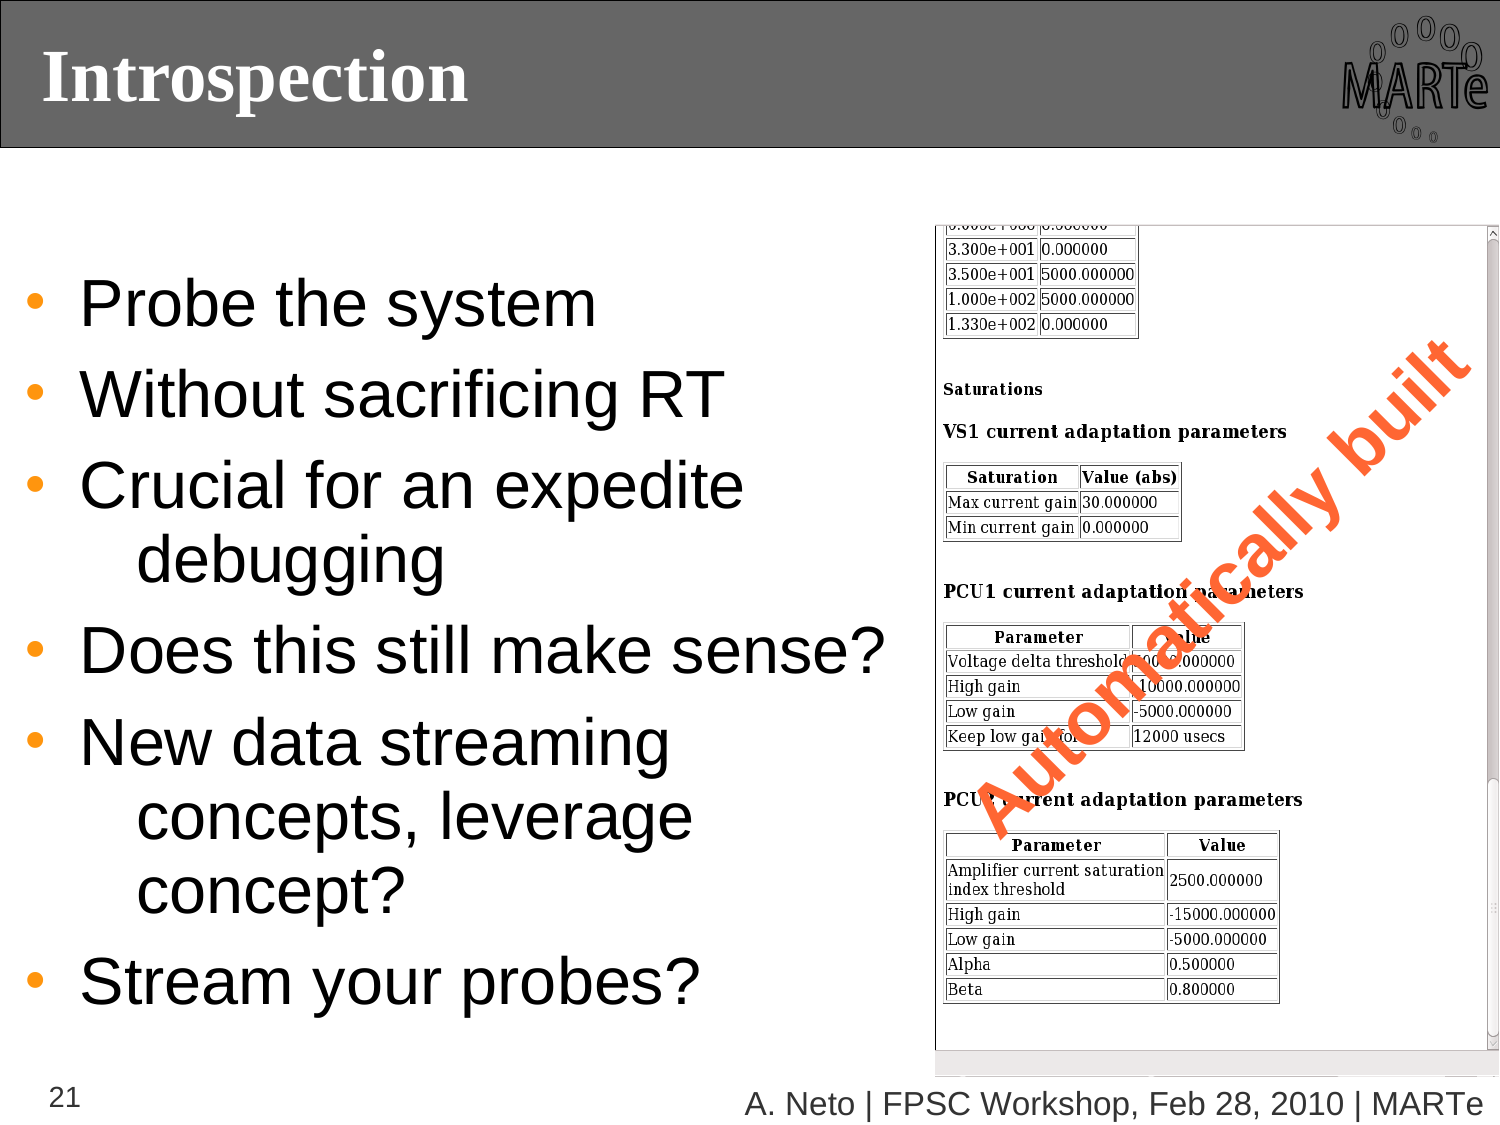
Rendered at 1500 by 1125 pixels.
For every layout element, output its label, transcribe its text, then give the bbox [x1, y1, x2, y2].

title Introspection [41, 0, 1329, 151]
picture [1340, 0, 1489, 148]
picture [935, 377, 1499, 1077]
text_box Automatically built [939, 299, 1500, 870]
list Probe the system Without sacrificing RT Crucial for an expedite debugging Does this still make sense? New data streaming concepts, leverage concept? Stream your probes? [23, 262, 939, 1020]
picture [935, 224, 1499, 785]
